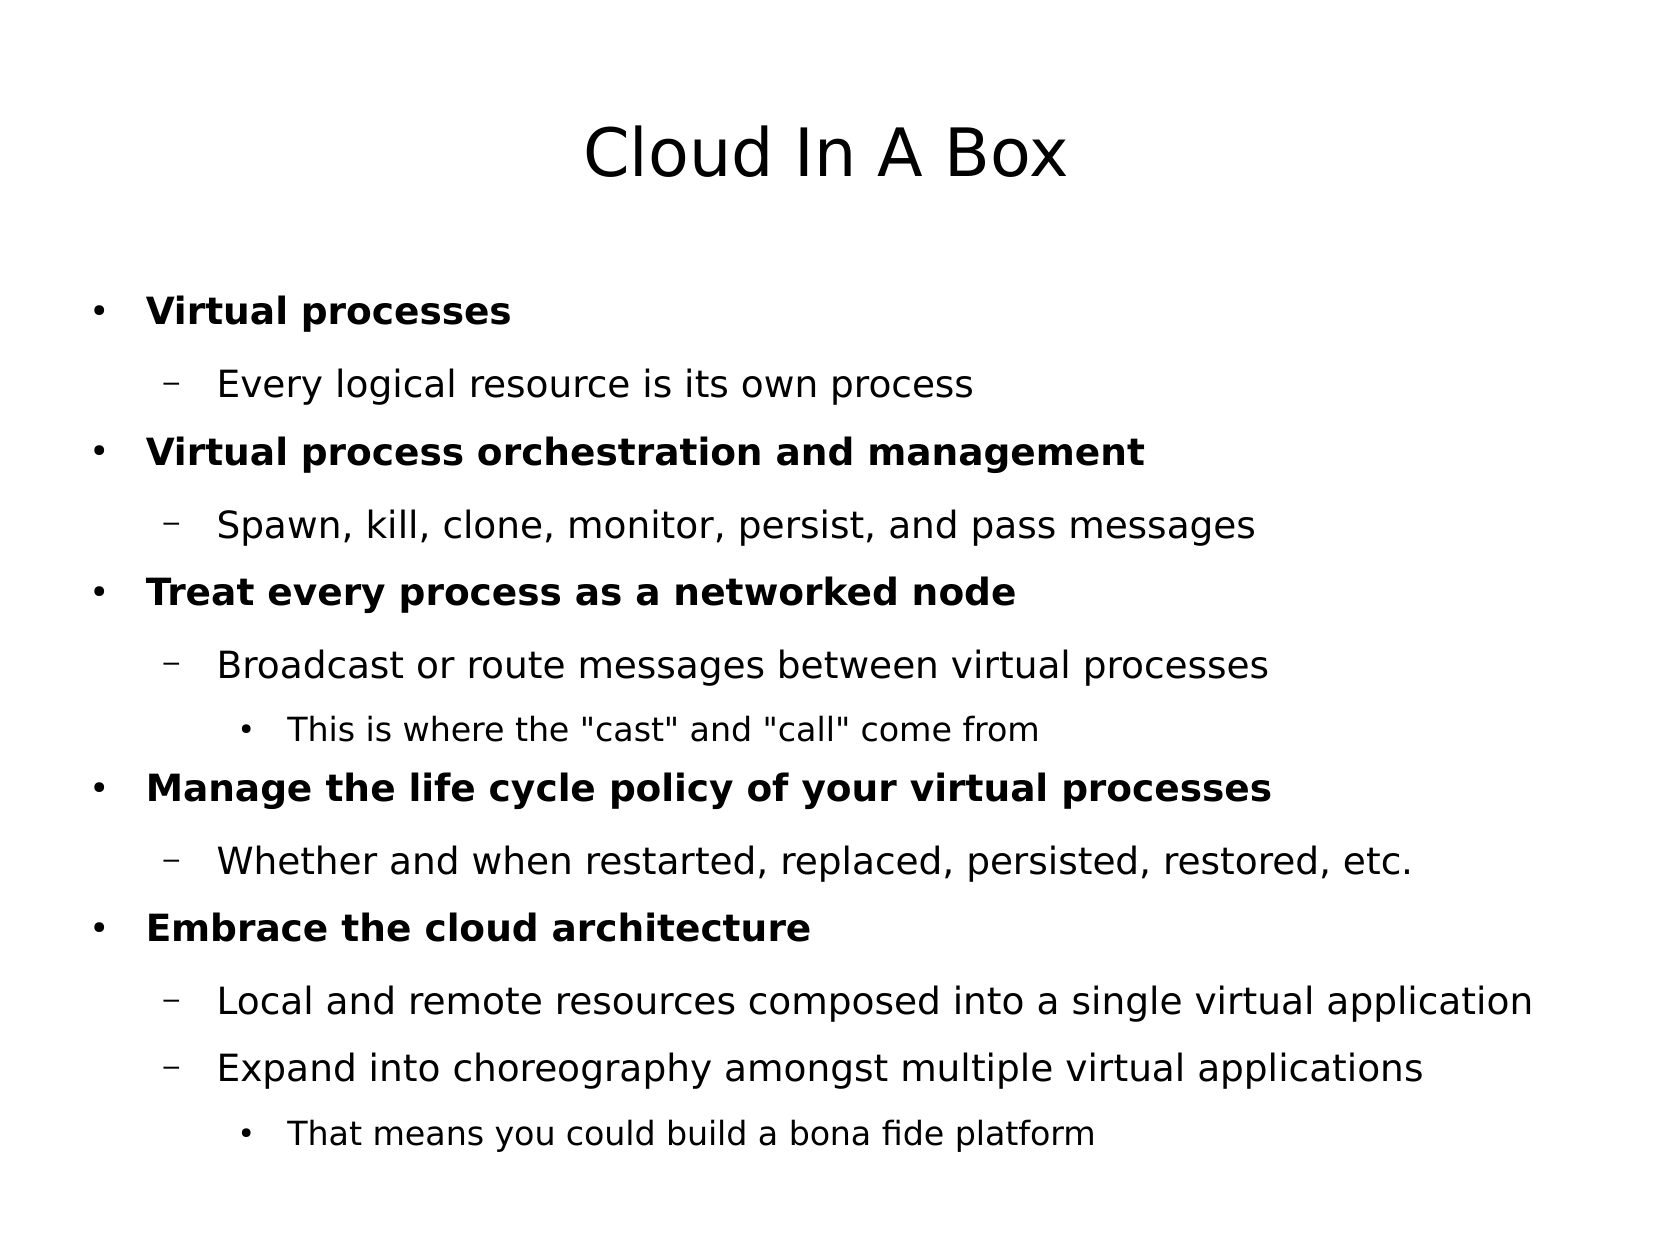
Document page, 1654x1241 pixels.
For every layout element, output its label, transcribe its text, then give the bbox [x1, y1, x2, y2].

list Virtual processes Every logical resource is its own process Virtual process orchestration and management Spawn, kill, clone, monitor, persist, and pass messages Treat every process as a networked node Broadcast or route messages between virtual processes This is where the "cast" and "call" come from Manage the life cycle policy of your virtual processes Whether and when restarted, replaced, persisted, restored, etc. Embrace the cloud architecture Local and remote resources composed into a single virtual application Expand into choreography amongst multiple virtual applications That means you could build a bona fide platform [75, 290, 1591, 1201]
title Cloud In A Box [82, 49, 1571, 257]
